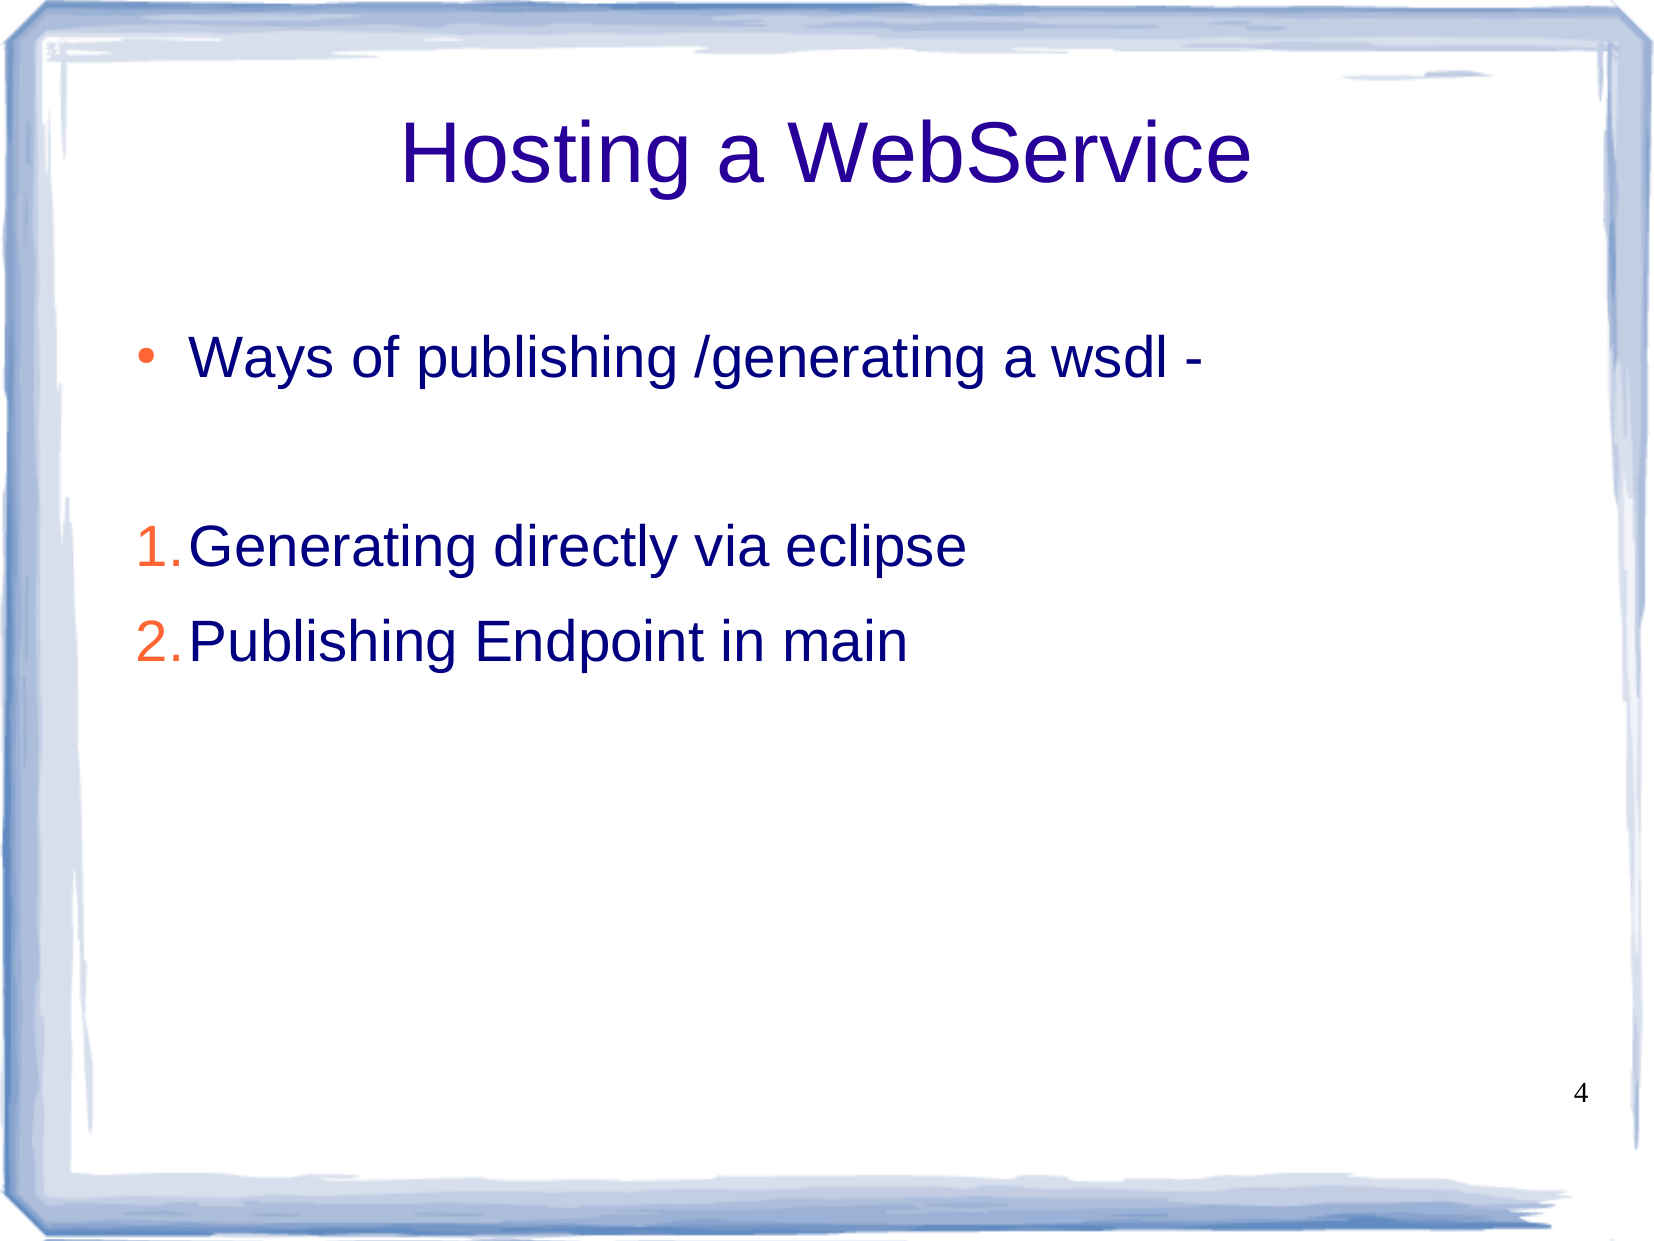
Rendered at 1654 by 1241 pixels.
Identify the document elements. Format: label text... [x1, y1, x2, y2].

list Ways of publishing /generating a wsdl - Generating directly via eclipse Publishing Endpoint in main [118, 324, 1571, 1090]
title Hosting a WebService [82, 49, 1571, 257]
picture [0, 0, 1654, 1241]
